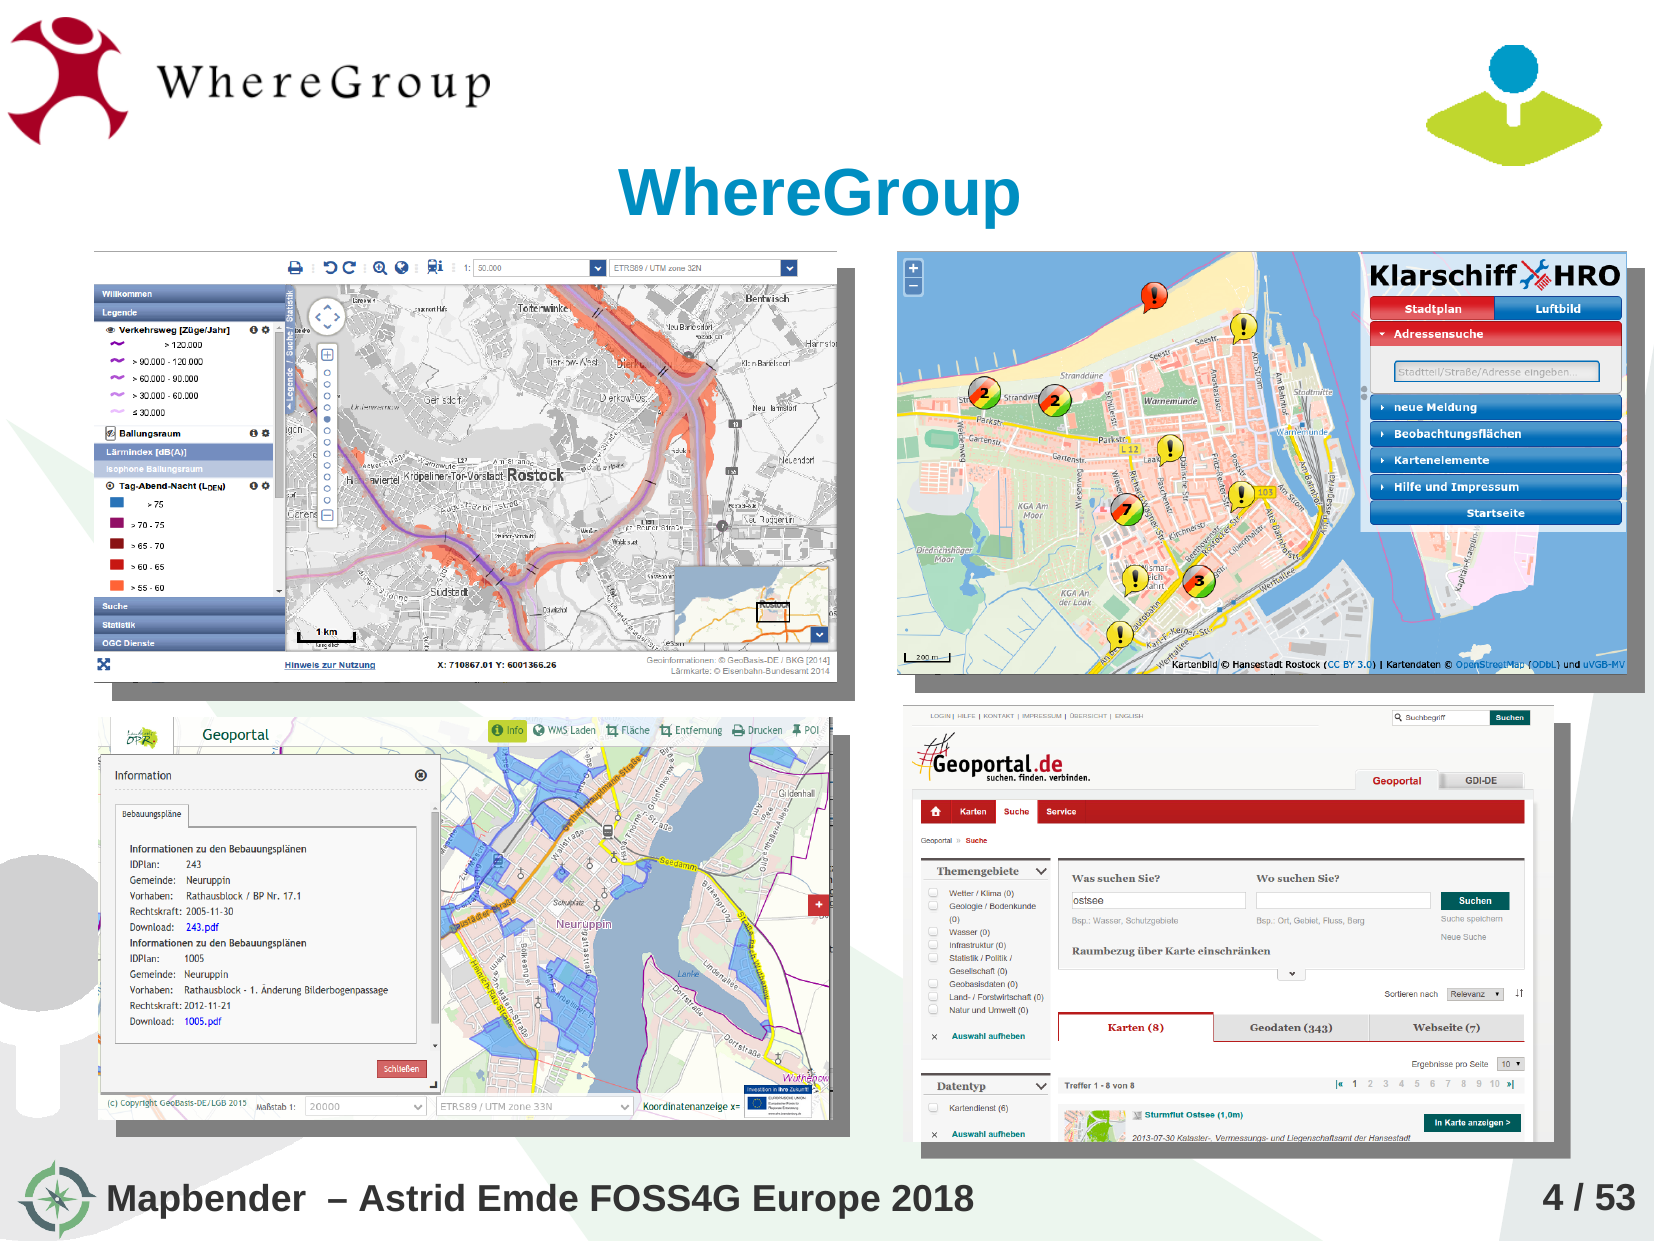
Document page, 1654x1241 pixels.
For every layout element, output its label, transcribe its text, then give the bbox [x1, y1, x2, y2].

picture [98, 717, 833, 1120]
title WhereGroup [76, 118, 1565, 266]
picture [16, 1158, 98, 1240]
picture [1426, 45, 1604, 166]
picture [903, 705, 1554, 1142]
picture [94, 251, 837, 683]
picture [897, 251, 1627, 676]
picture [7, 17, 490, 145]
